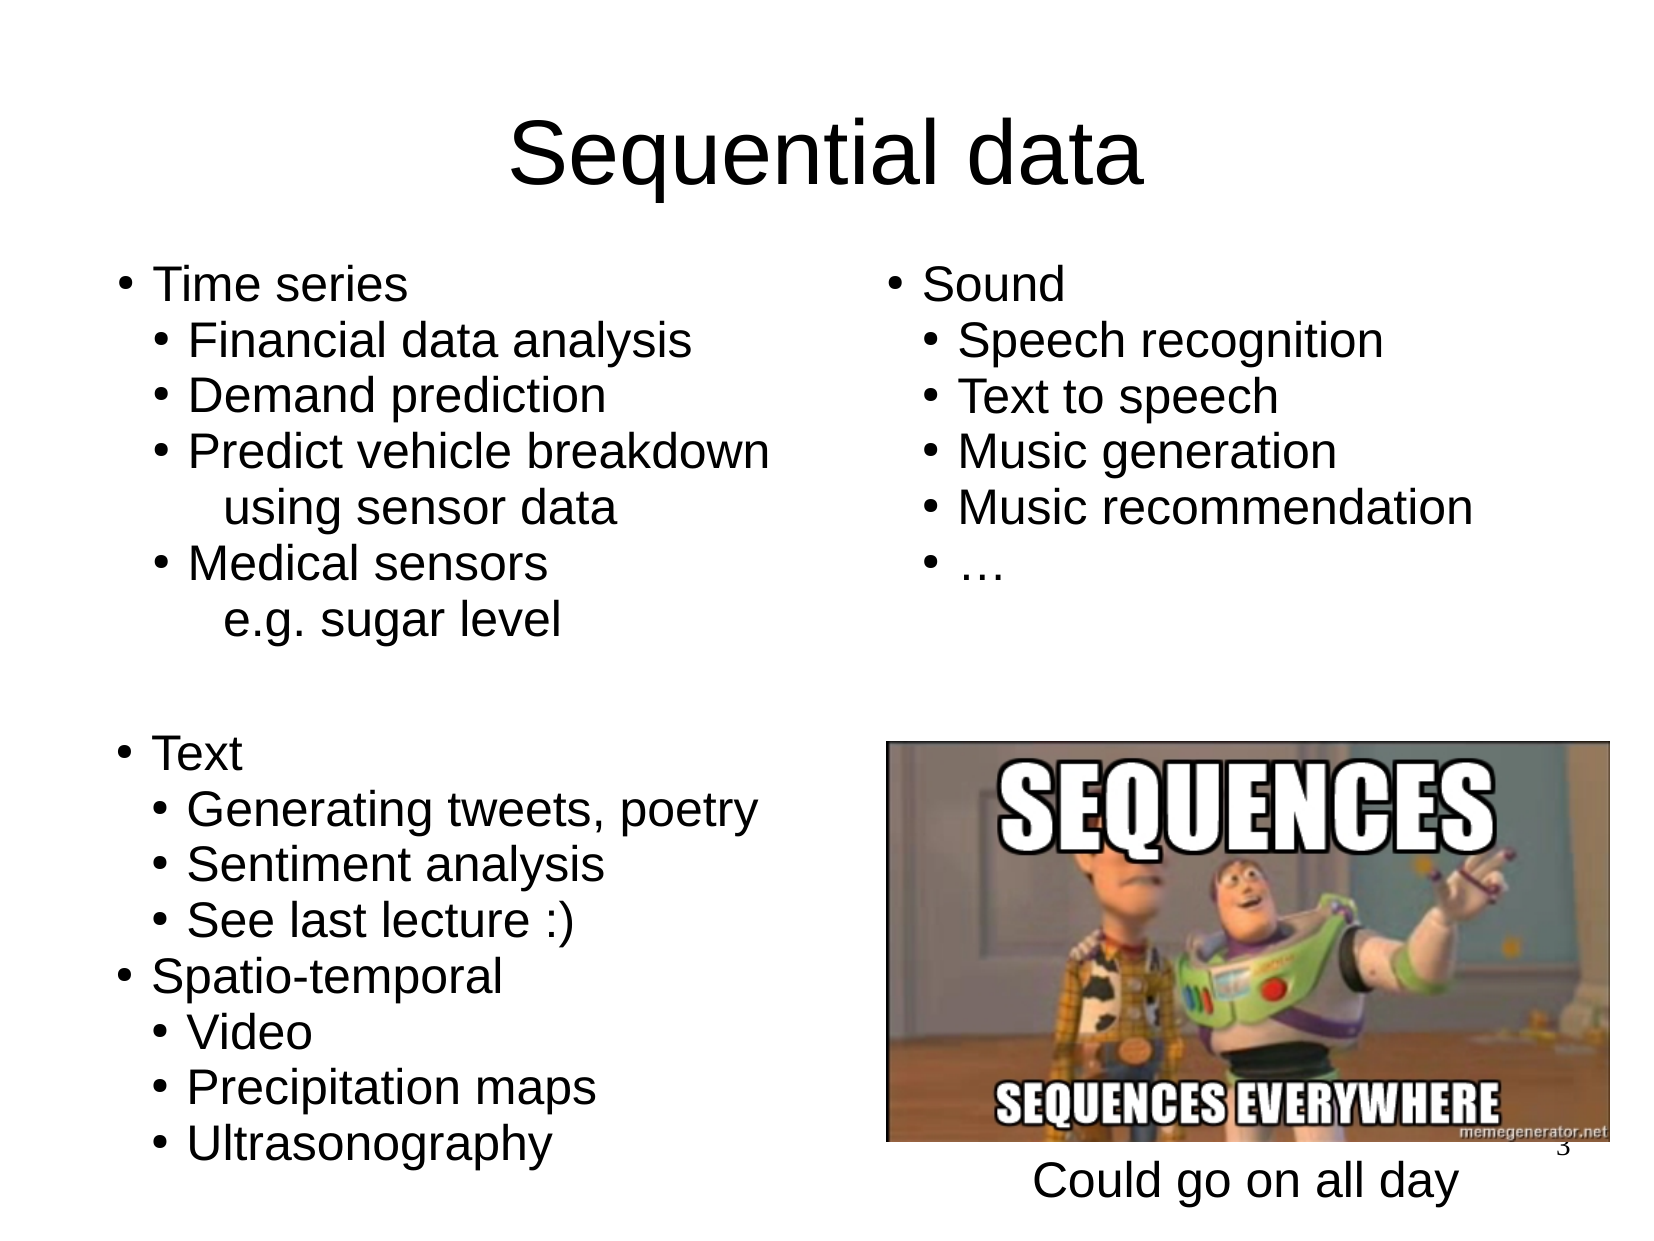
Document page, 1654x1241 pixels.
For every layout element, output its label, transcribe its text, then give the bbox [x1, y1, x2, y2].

picture [886, 741, 1610, 1142]
text_box Could go on all day [961, 1152, 1493, 1209]
title Sequential data [82, 49, 1571, 257]
text_box Sound Speech recognition Text to speech Music generation Music recommendation … [871, 249, 1489, 602]
text_box Time series Financial data analysis Demand prediction Predict vehicle breakdown using sensor data Medical sensors e.g. sugar level [102, 248, 786, 827]
text_box Text Generating tweets, poetry Sentiment analysis See last lecture :) Spatio-temporal Video Precipitation maps Ultrasonography [100, 717, 775, 1183]
